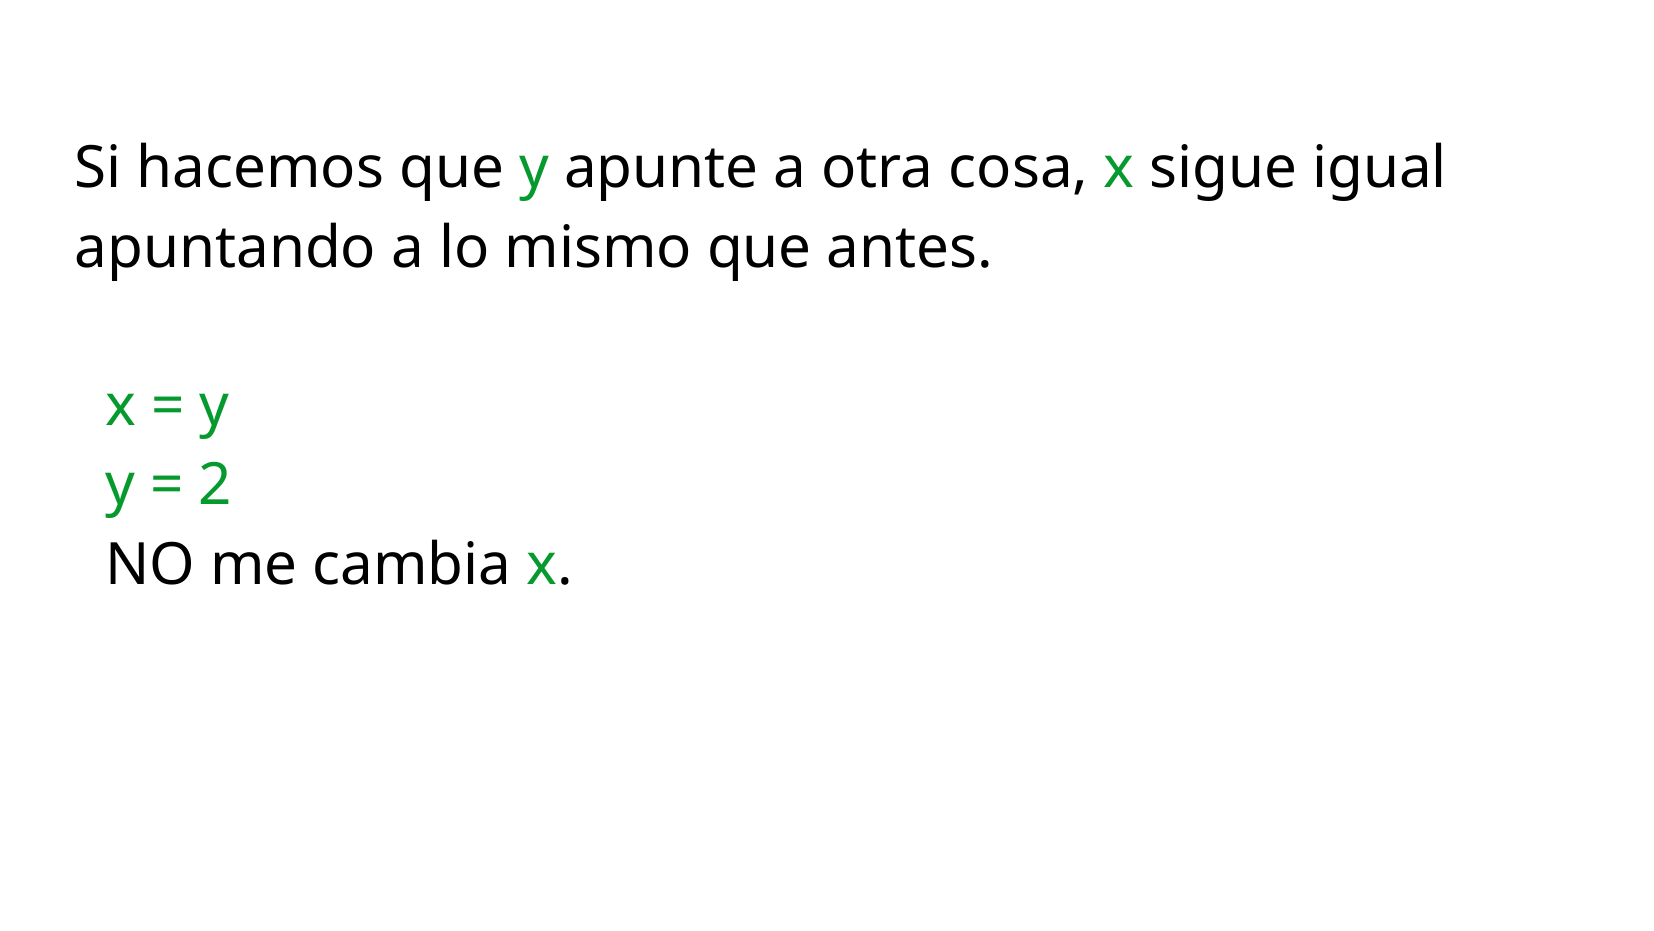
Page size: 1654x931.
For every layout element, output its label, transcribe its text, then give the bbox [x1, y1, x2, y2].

text_box Si hacemos que y apunte a otra cosa, x sigue igual apuntando a lo mismo que antes. x = y y = 2 NO me cambia x. [60, 118, 1606, 794]
